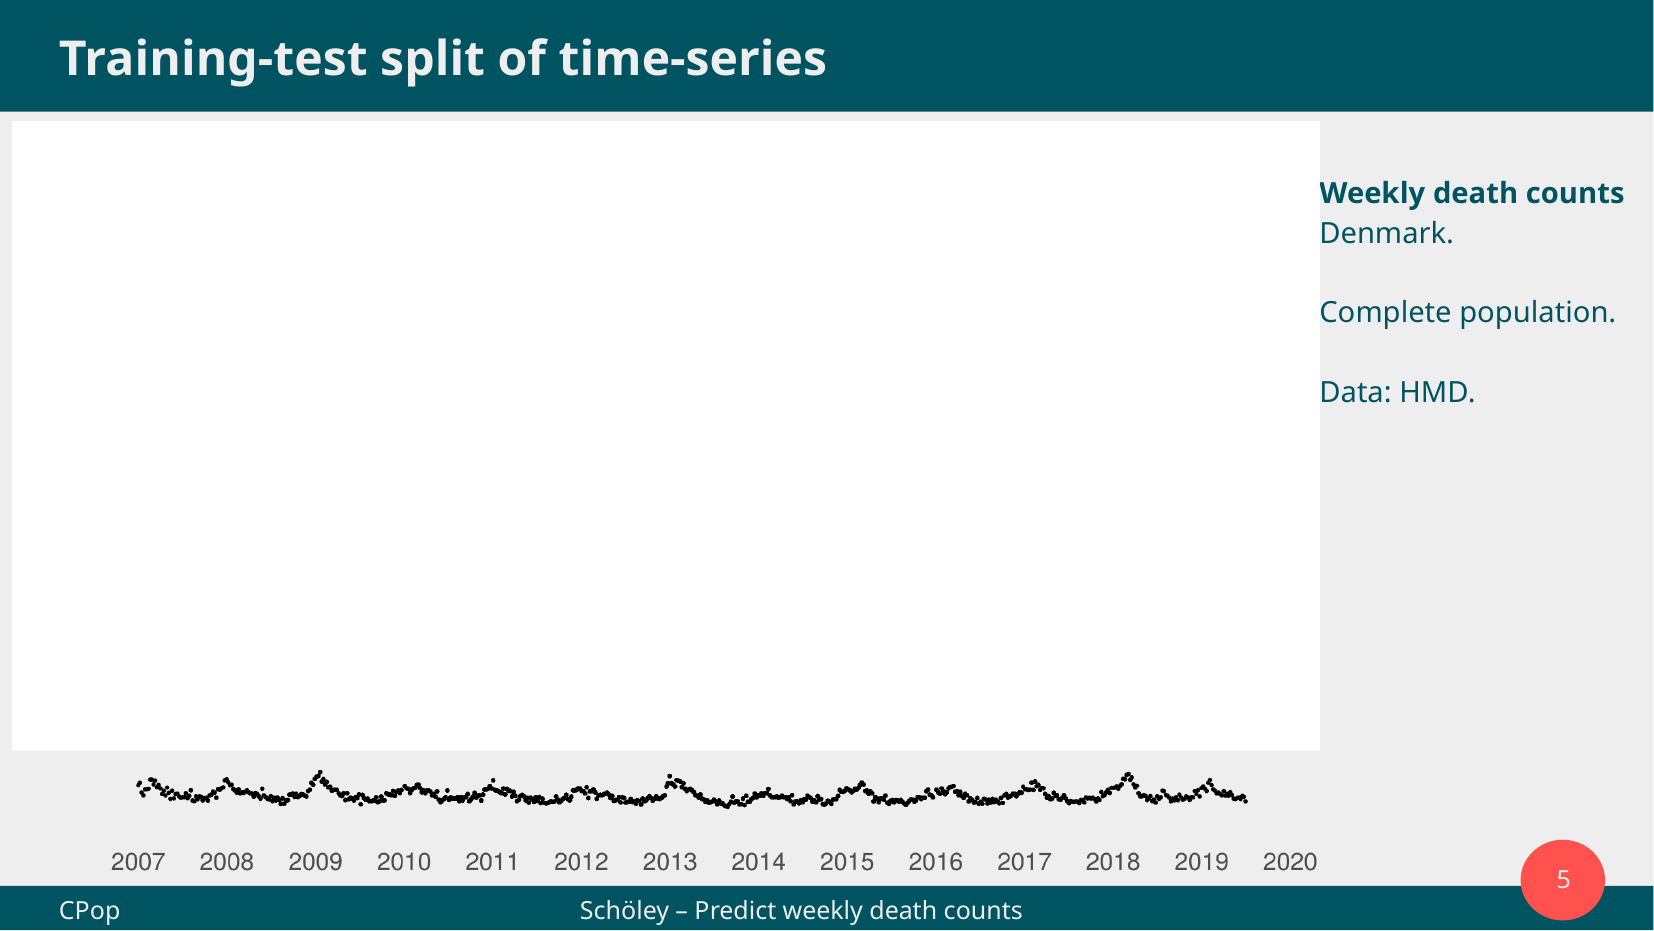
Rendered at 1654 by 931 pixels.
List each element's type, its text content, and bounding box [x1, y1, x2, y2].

picture [12, 119, 1321, 890]
text_box Weekly death counts Denmark. Complete population. Data: HMD. [1321, 165, 1651, 490]
title Training-test split of time-series [58, 0, 1595, 116]
